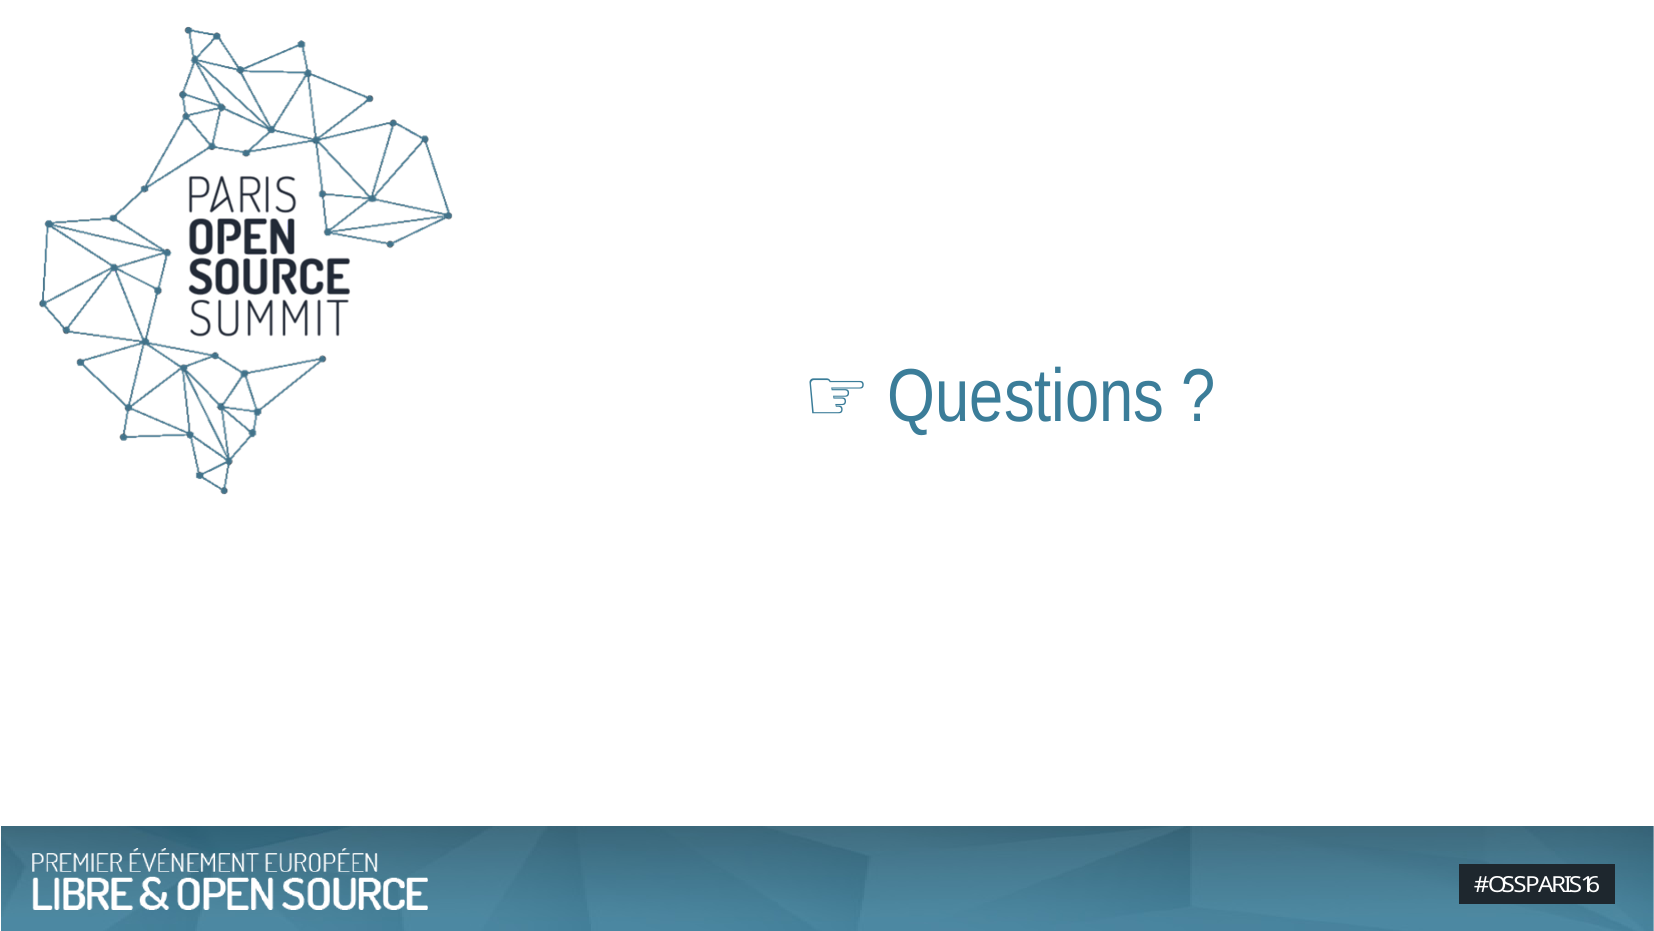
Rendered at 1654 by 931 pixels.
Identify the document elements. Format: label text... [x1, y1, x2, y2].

picture [11, 11, 549, 543]
title ☞ Questions ? [413, 317, 1607, 473]
